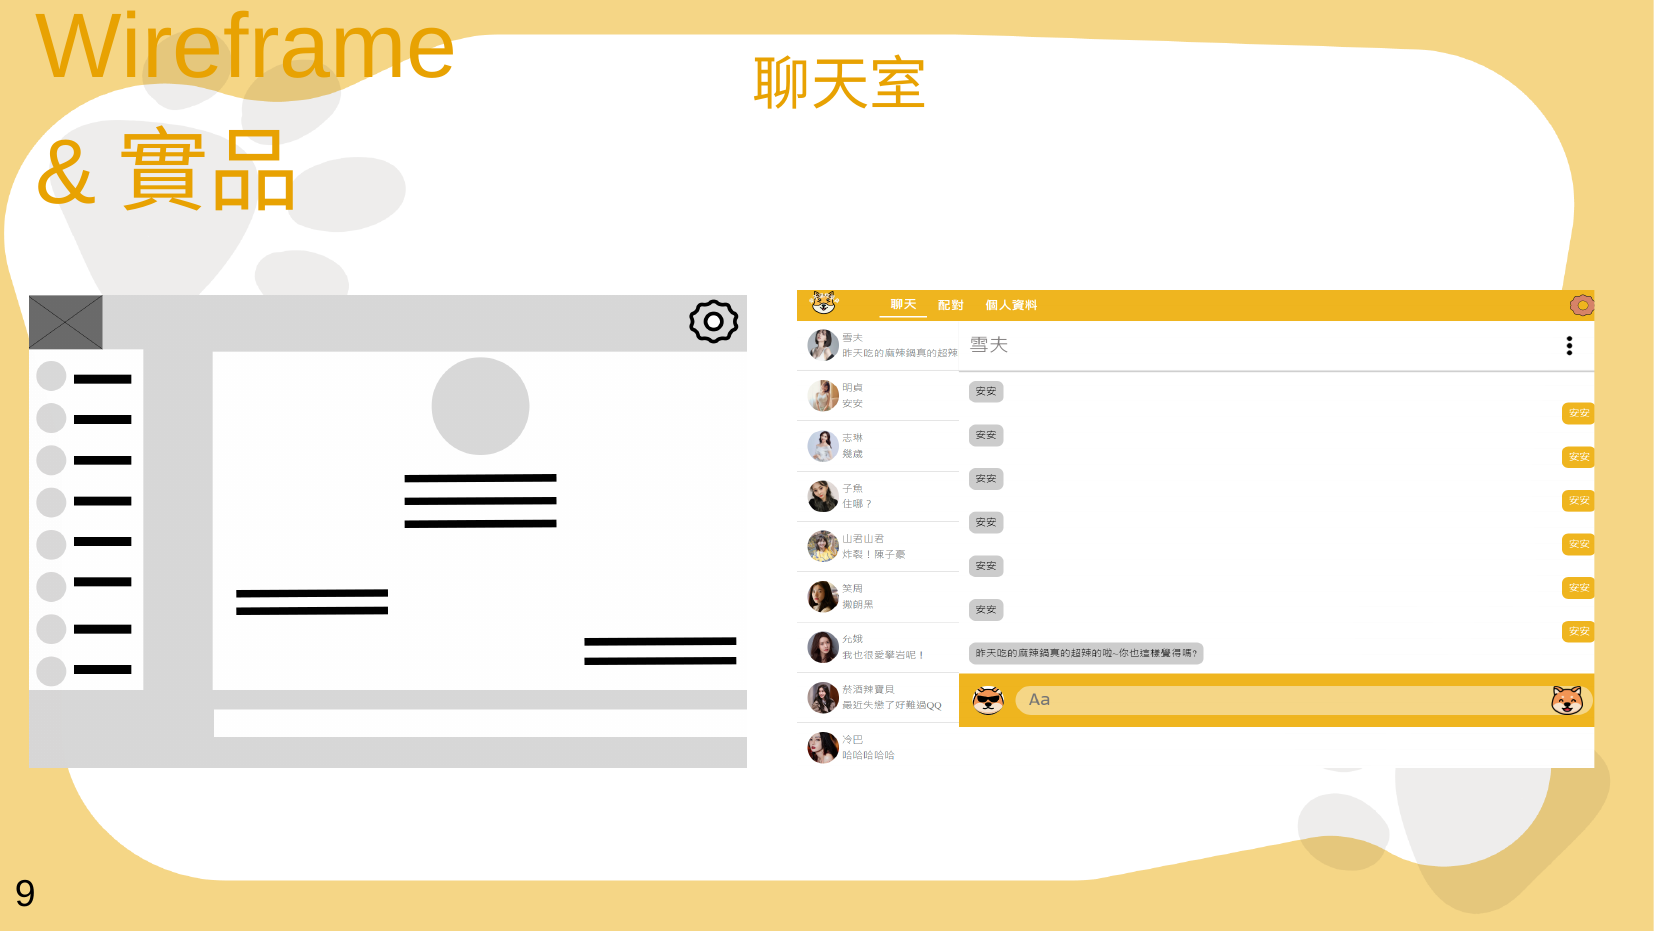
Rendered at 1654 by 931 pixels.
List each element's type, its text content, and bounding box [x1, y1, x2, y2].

text_box 聊天室 [738, 29, 1034, 200]
text_box <編號> [0, 865, 460, 931]
picture [0, 0, 1654, 931]
title Wireframe &實品 [0, 0, 597, 225]
